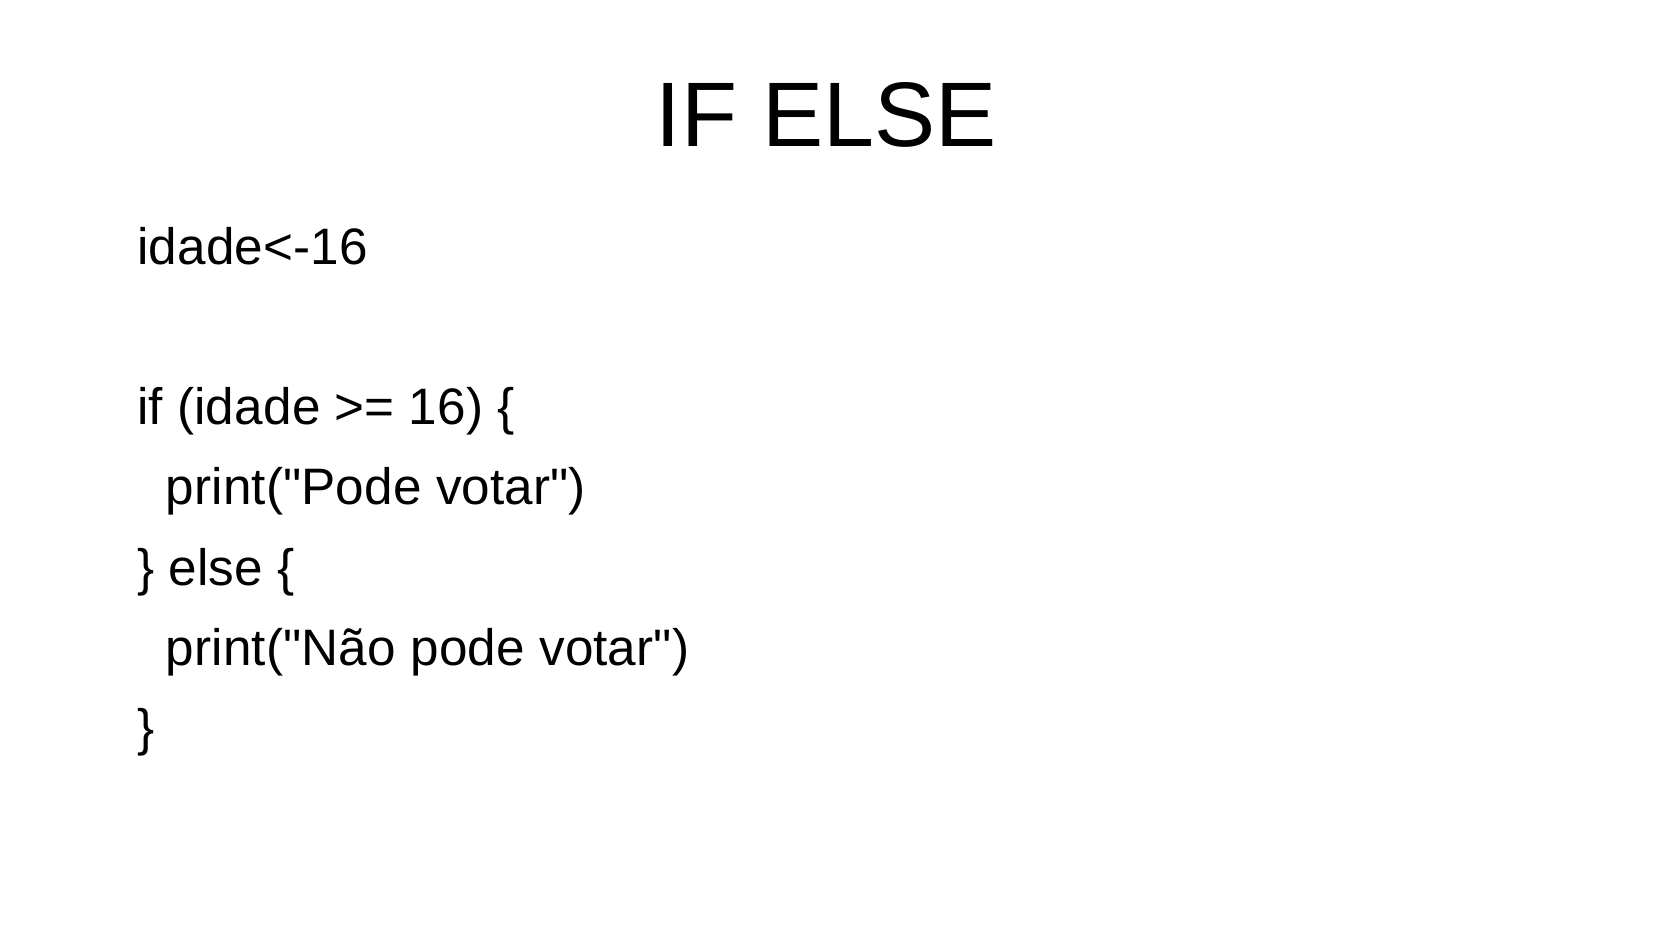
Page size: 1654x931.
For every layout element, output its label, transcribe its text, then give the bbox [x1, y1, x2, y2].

title IF ELSE [82, 37, 1571, 193]
list idade<-16 if (idade >= 16) { print("Pode votar") } else { print("Não pode votar") } [82, 217, 1571, 758]
